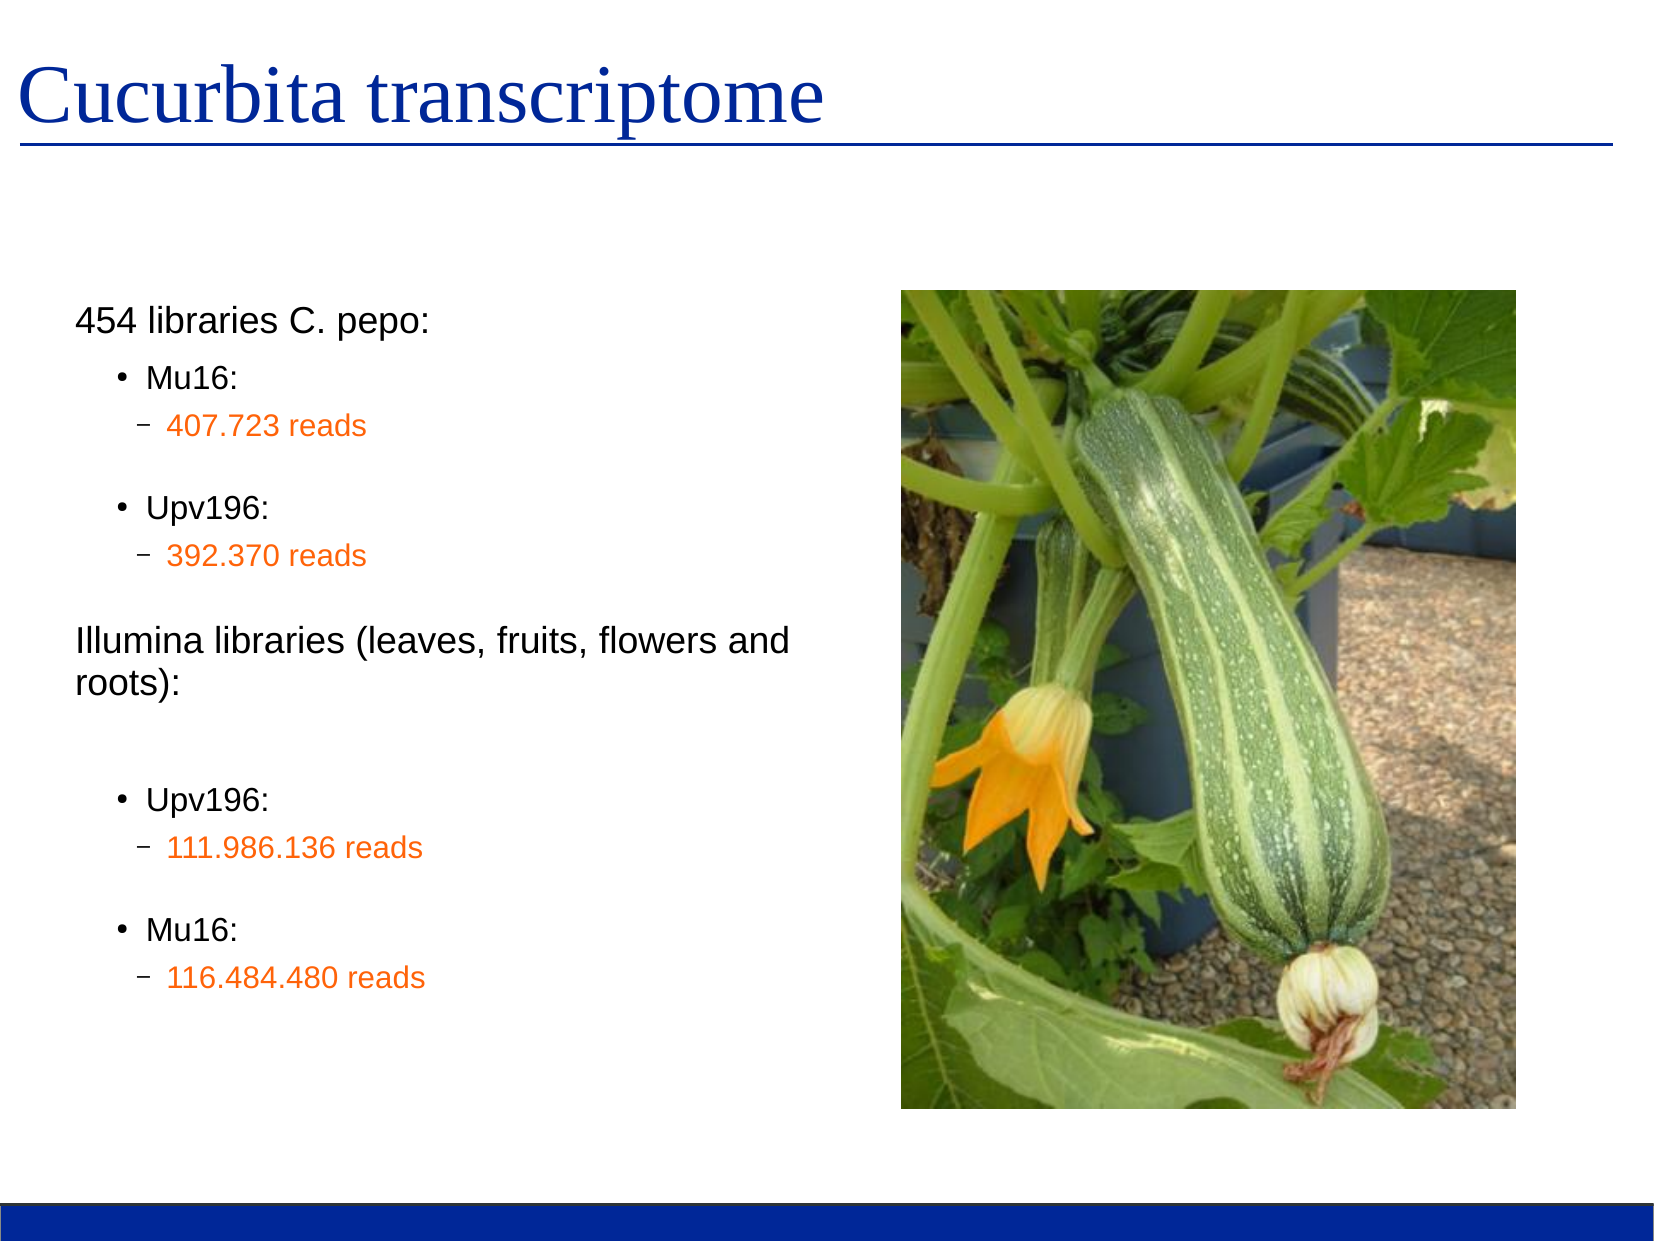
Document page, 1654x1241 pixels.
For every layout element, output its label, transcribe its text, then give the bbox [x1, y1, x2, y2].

title Cucurbita transcriptome [17, 0, 1589, 198]
list 454 libraries C. pepo: Mu16: 407.723 reads Upv196: 392.370 reads Illumina libraries (leaves, fruits, flowers and roots): Upv196: 111.986.136 reads Mu16: 116.484.480 reads [75, 300, 863, 1119]
picture [901, 290, 1516, 1109]
